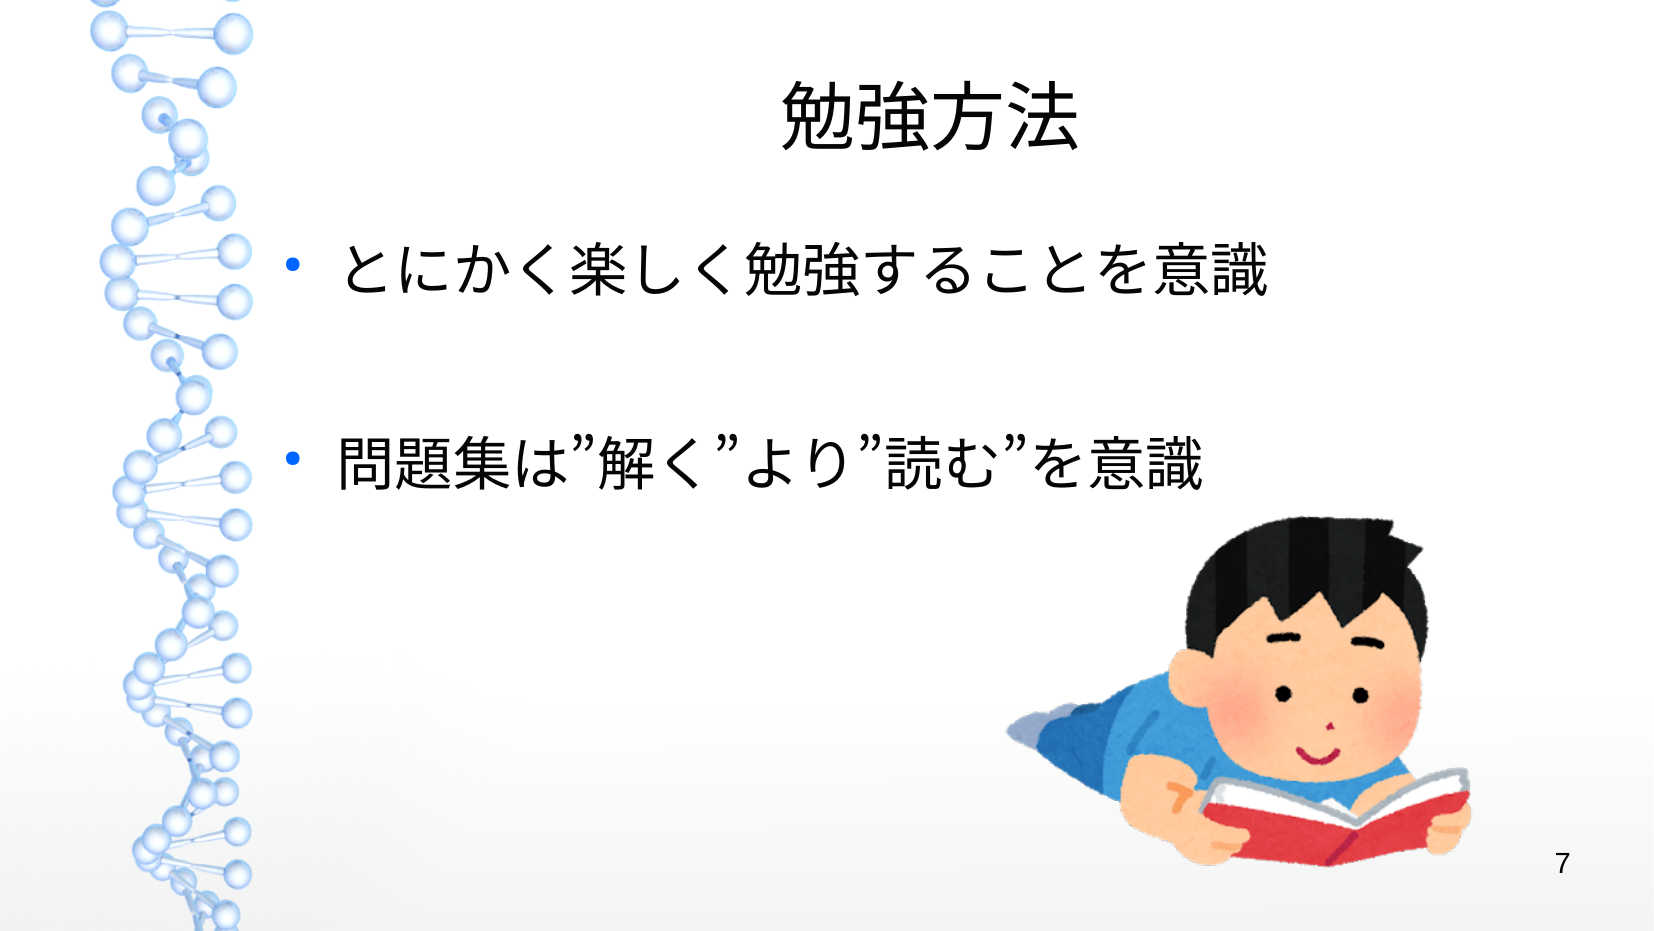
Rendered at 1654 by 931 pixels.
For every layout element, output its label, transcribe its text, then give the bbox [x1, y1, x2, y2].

list とにかく楽しく勉強することを意識 問題集は”解く”より”読む”を意識 [265, 224, 1595, 764]
title 勉強方法 [265, 35, 1595, 189]
picture [0, 0, 1654, 931]
